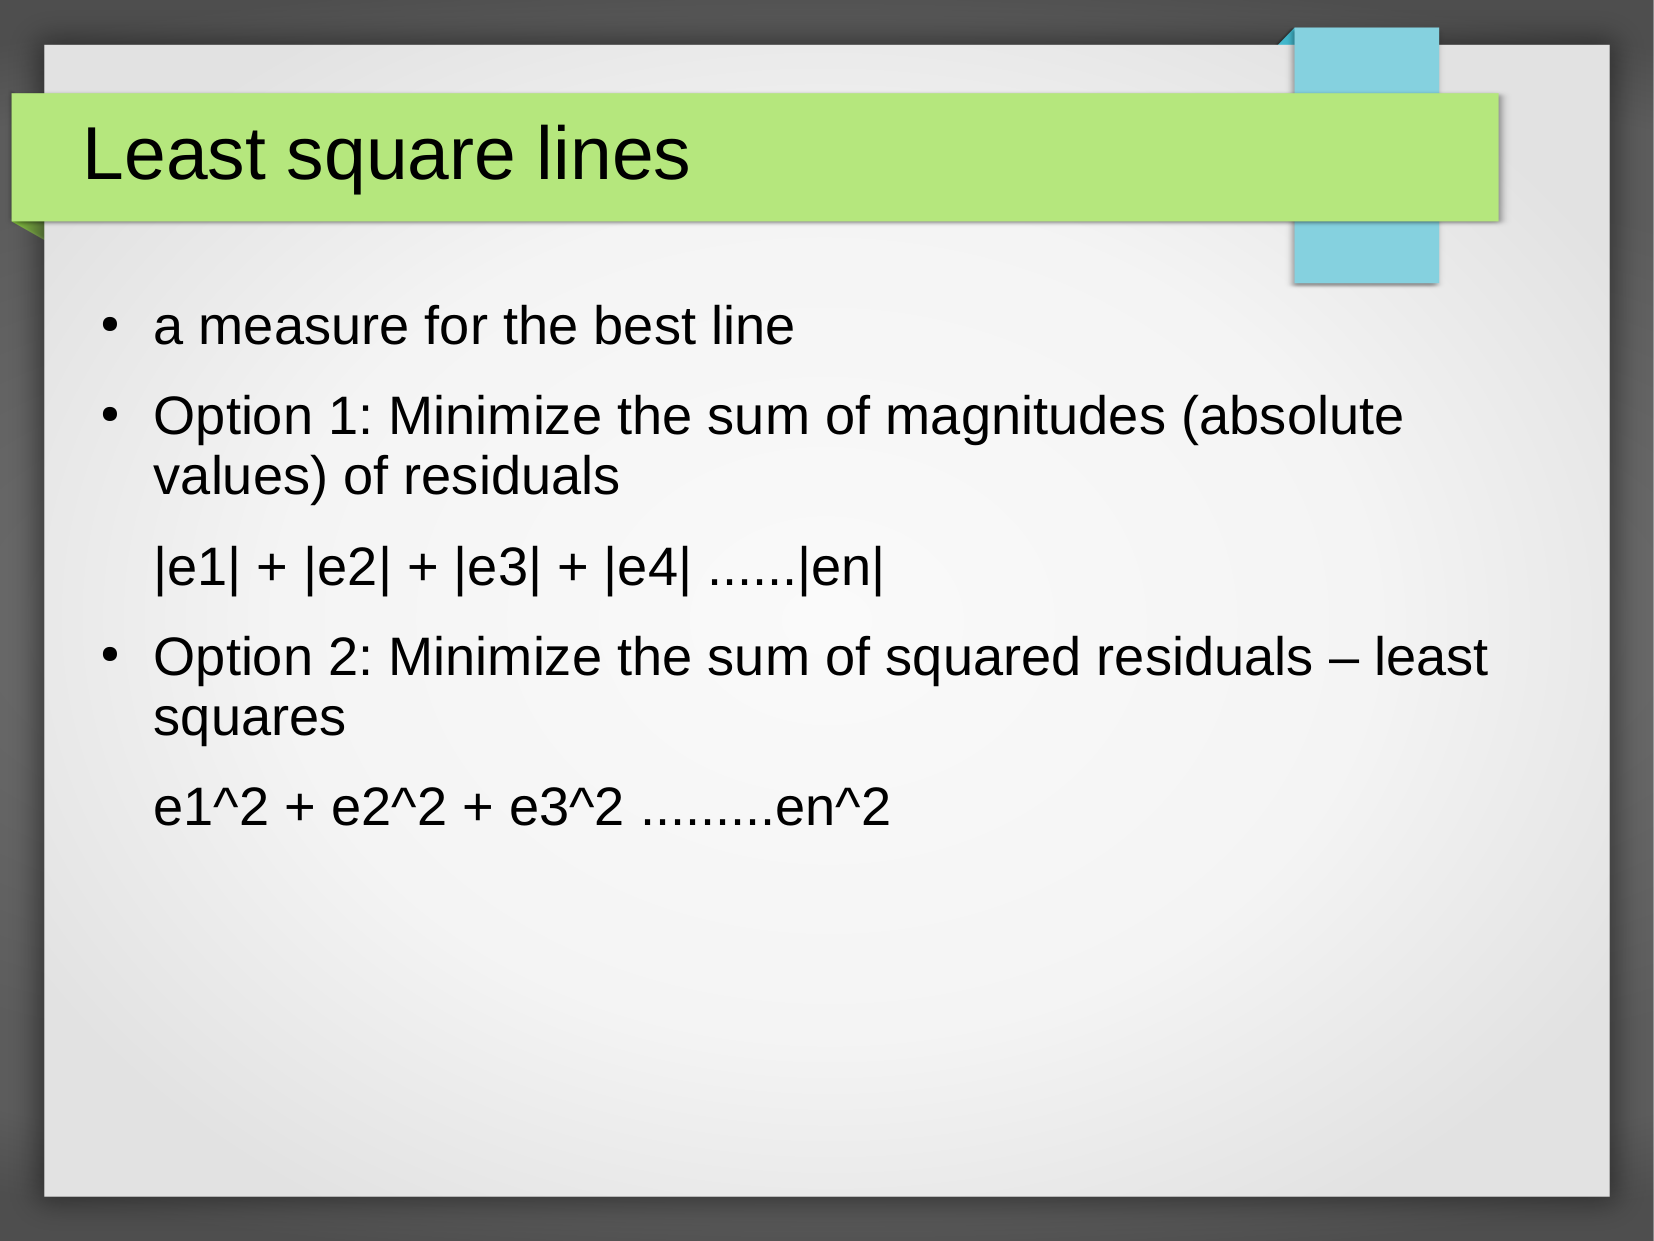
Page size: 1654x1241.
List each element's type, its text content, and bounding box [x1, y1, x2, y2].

title Least square lines [82, 94, 1264, 213]
list a measure for the best line Option 1: Minimize the sum of magnitudes (absolute values) of residuals |e1| + |e2| + |e3| + |e4| ......|en| Option 2: Minimize the sum of squared residuals – least squares e1^2 + e2^2 + e3^2 .........en^2 [82, 295, 1571, 1015]
picture [0, 0, 1654, 1241]
